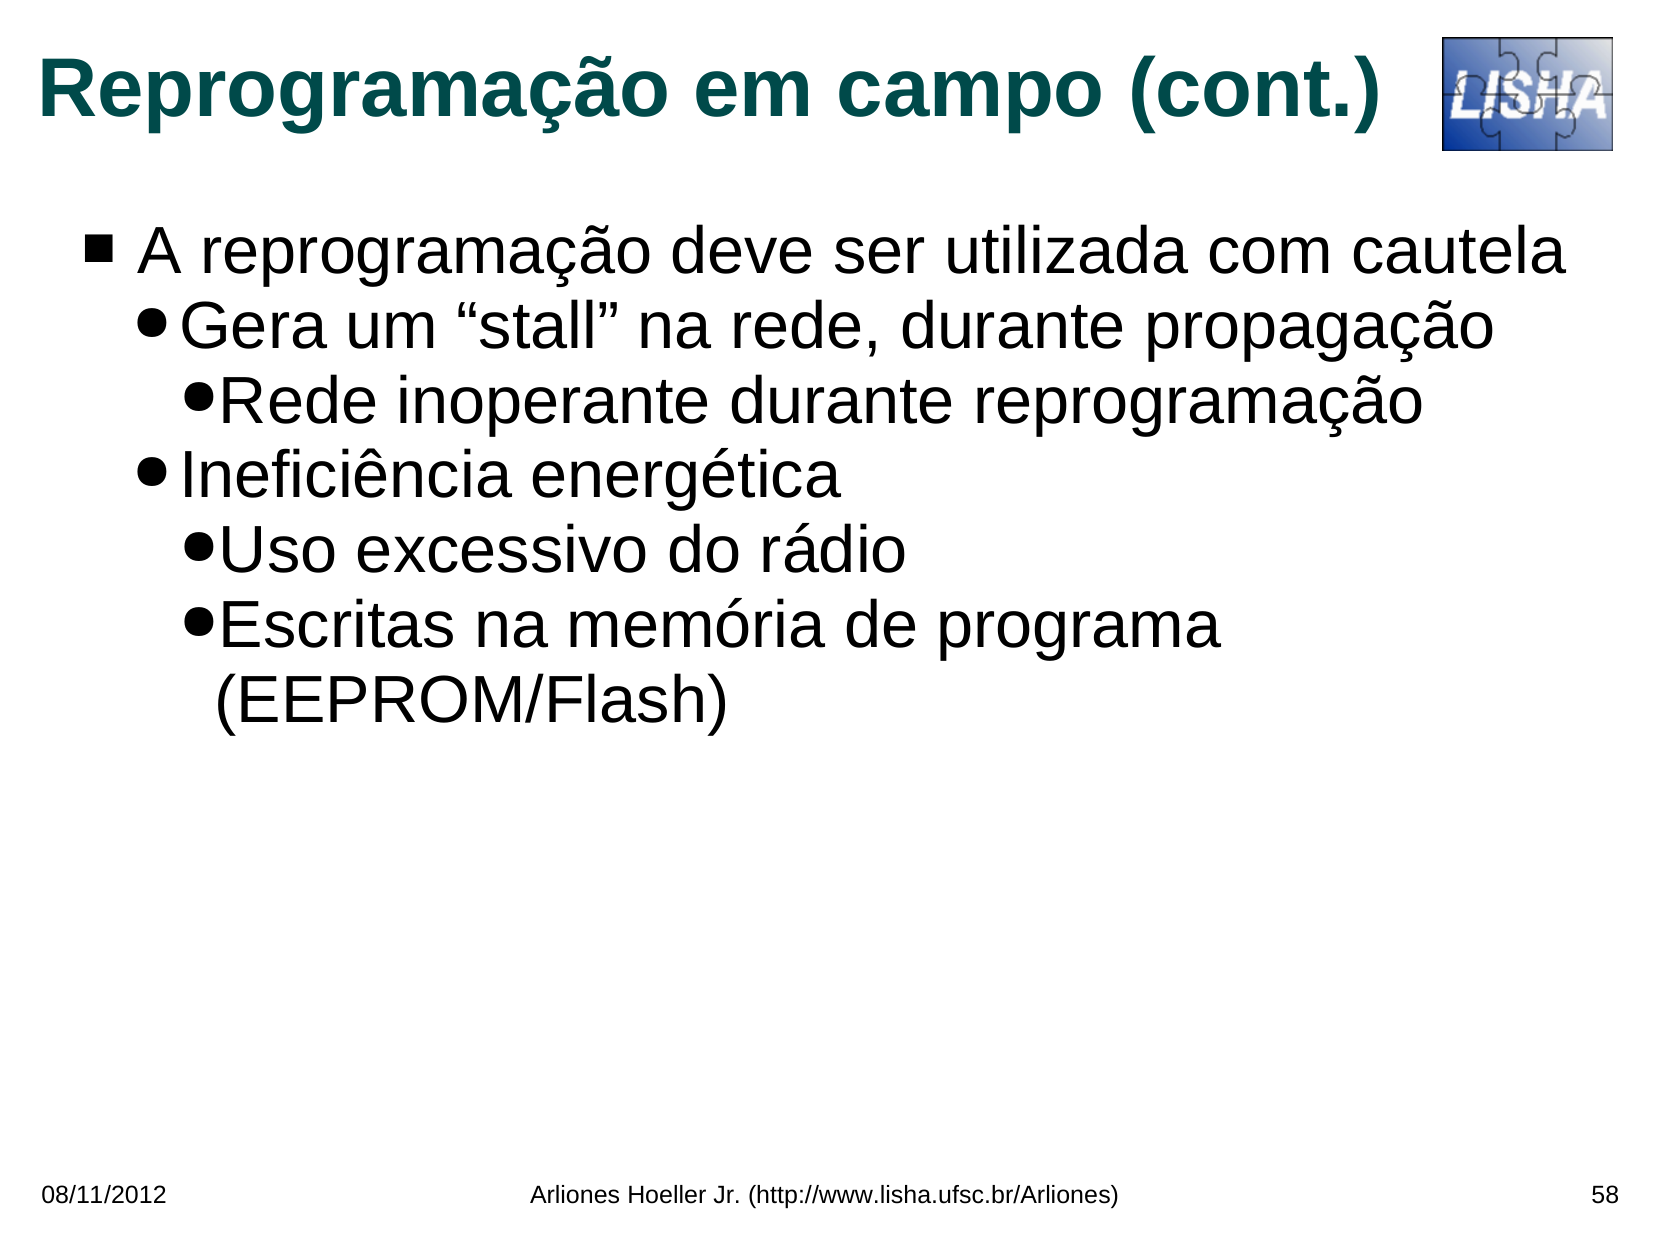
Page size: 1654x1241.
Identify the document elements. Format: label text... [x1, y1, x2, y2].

picture [1442, 37, 1613, 151]
title Reprogramação em campo (cont.) [37, 6, 1426, 182]
list A reprogramação deve ser utilizada com cautela Gera um “stall” na rede, durante propagação Rede inoperante durante reprogramação Ineficiência energética Uso excessivo do rádio Escritas na memória de programa (EEPROM/Flash) [37, 213, 1613, 1151]
